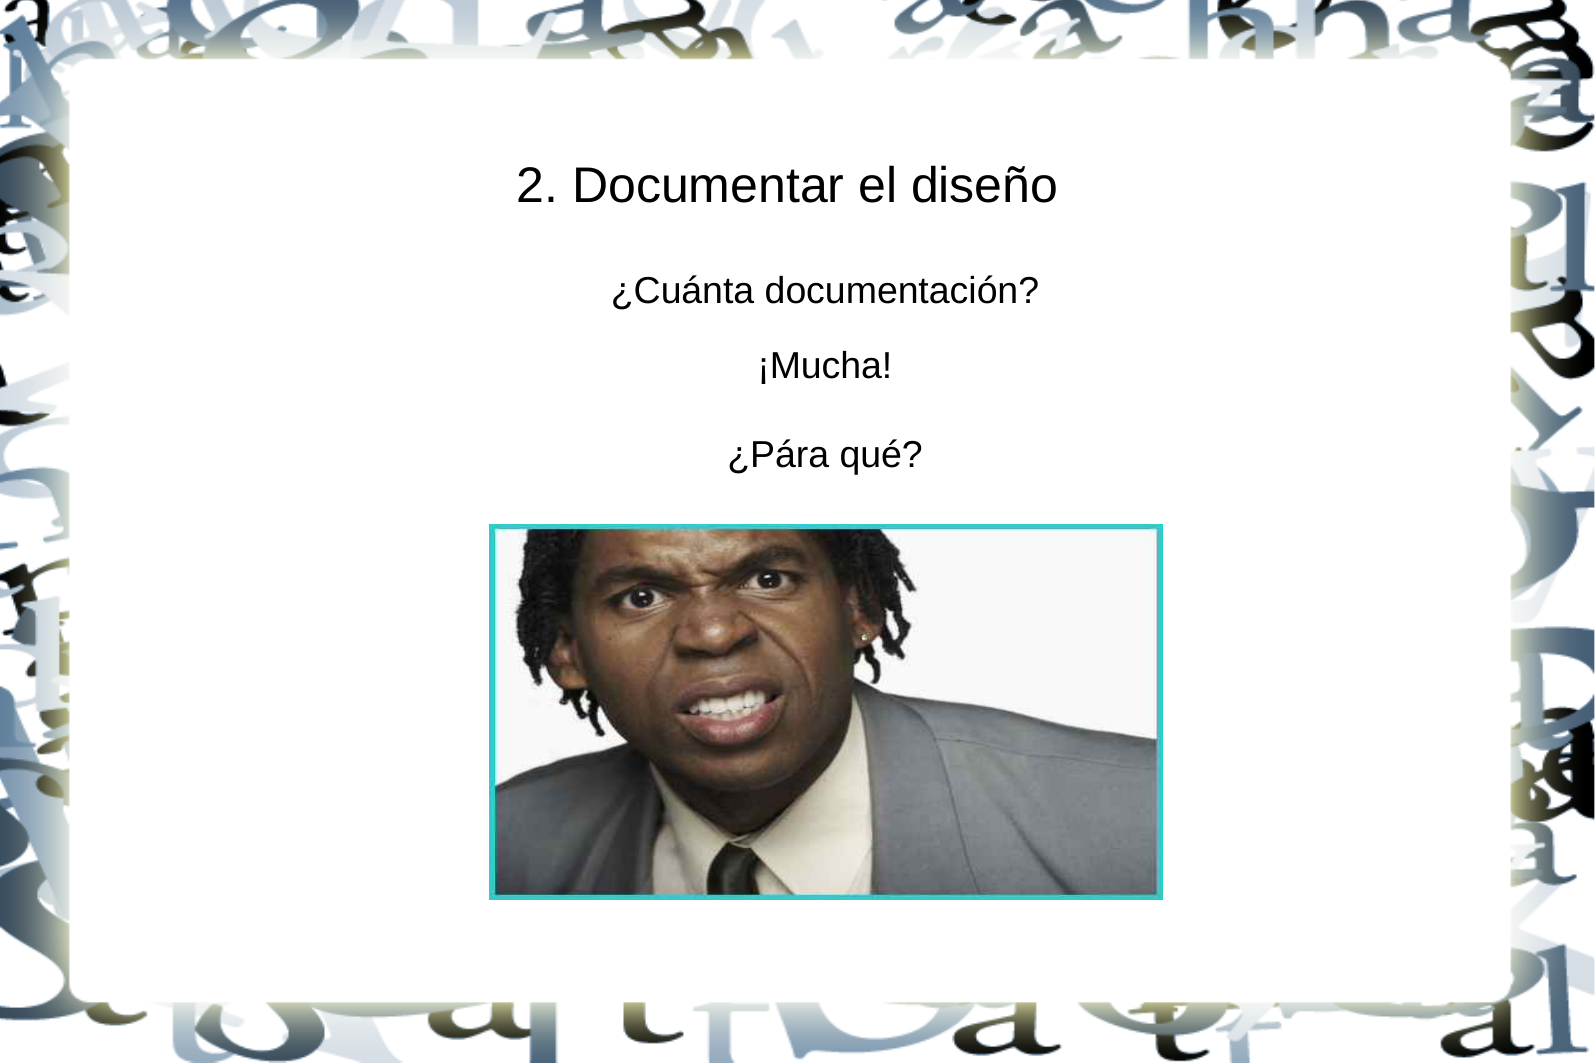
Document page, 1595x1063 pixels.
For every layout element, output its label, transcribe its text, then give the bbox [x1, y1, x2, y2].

text_box ¿Pára qué? [262, 426, 1388, 488]
text_box ¡Mucha! [262, 337, 1388, 399]
text_box ¿Cuánta documentación? [262, 262, 1388, 324]
picture [0, 0, 1595, 1063]
text_box 2. Documentar el diseño [300, 150, 1276, 227]
